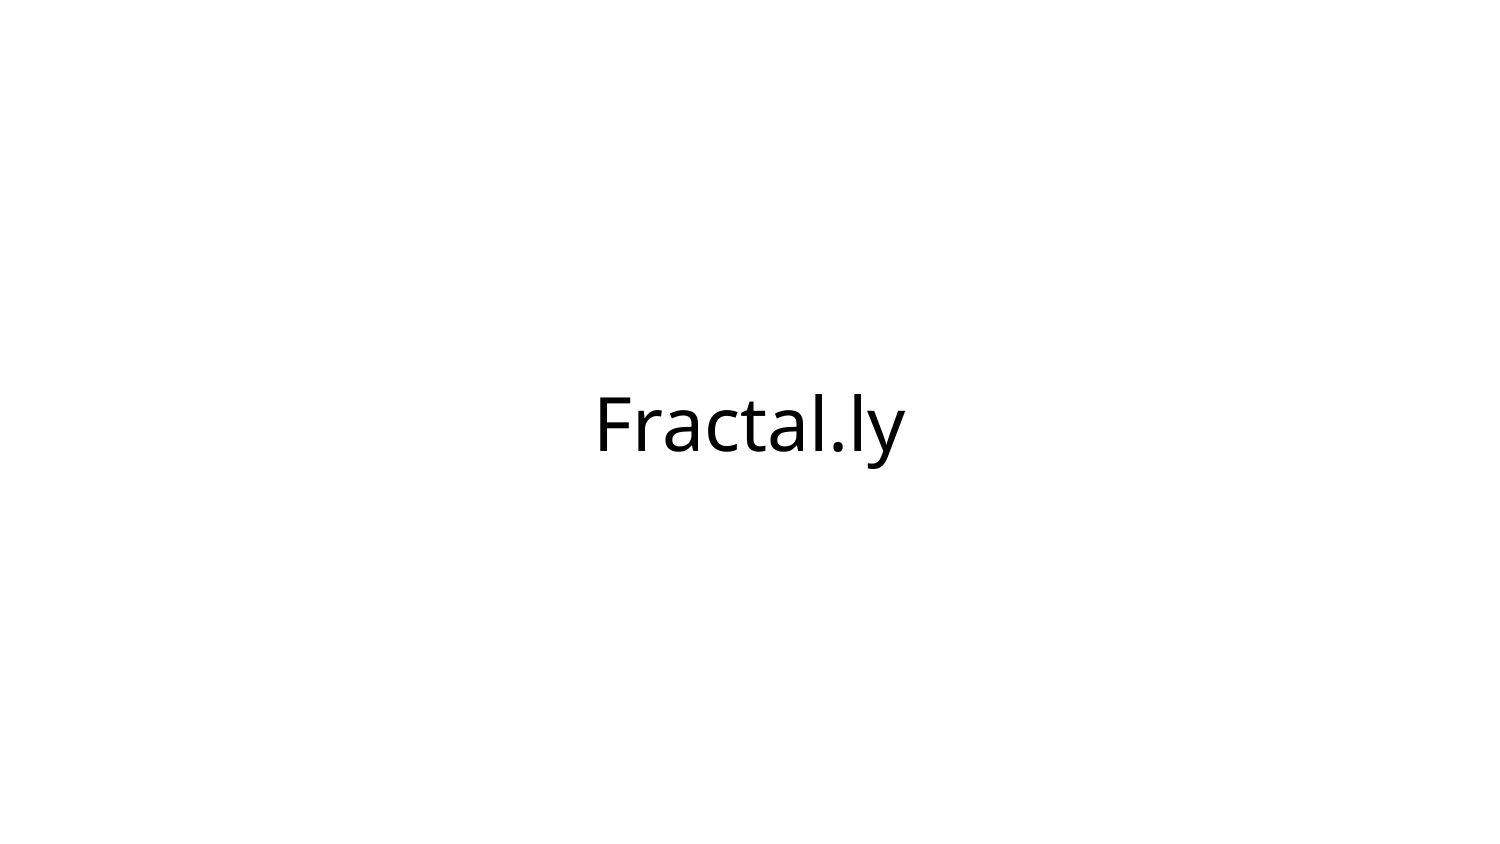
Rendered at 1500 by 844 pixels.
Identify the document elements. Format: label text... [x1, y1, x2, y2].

title Fractal.ly [51, 352, 1449, 491]
